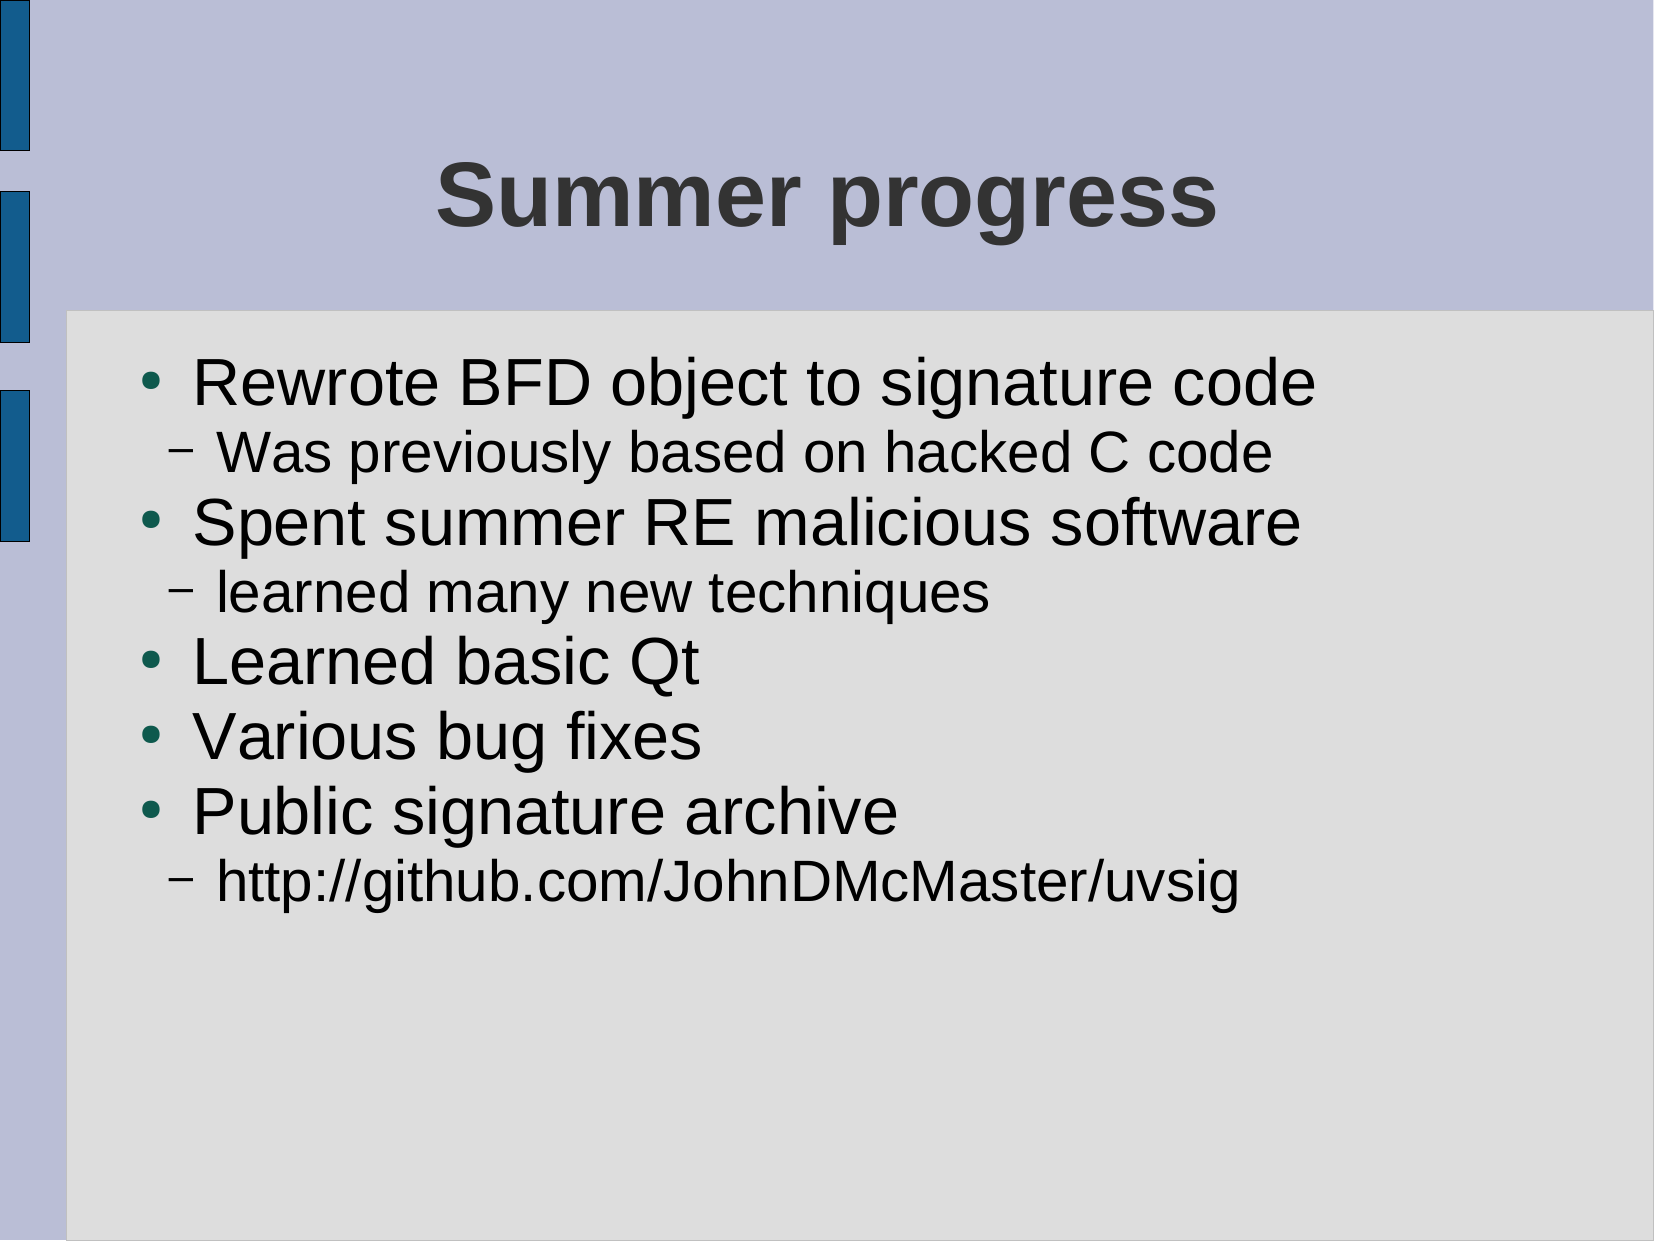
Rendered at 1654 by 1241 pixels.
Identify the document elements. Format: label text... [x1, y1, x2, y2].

list Rewrote BFD object to signature code Was previously based on hacked C code Spent summer RE malicious software learned many new techniques Learned basic Qt Various bug fixes Public signature archive http://github.com/JohnDMcMaster/uvsig [121, 344, 1534, 1127]
title Summer progress [121, 91, 1534, 299]
